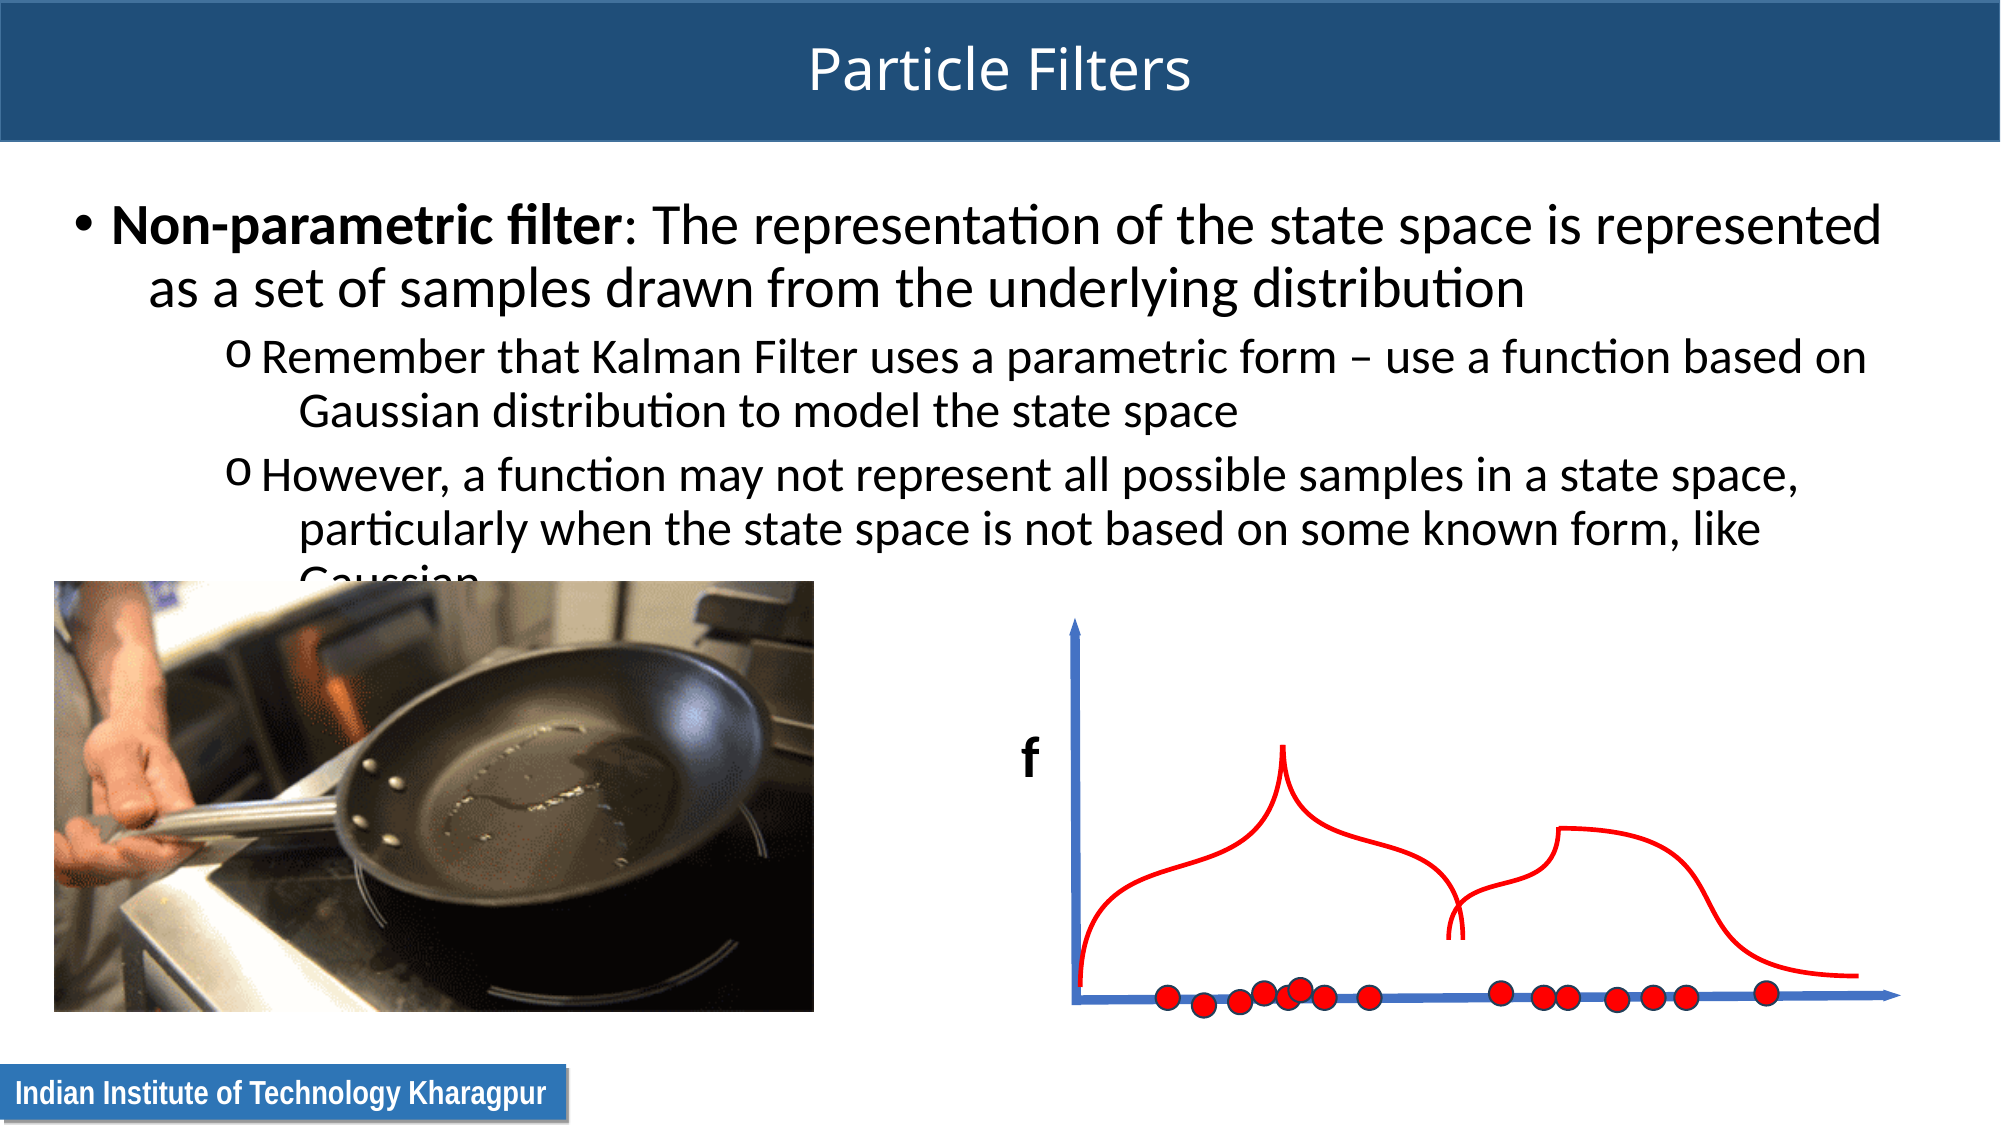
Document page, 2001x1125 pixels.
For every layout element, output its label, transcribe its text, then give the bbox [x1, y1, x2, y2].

text_box [1605, 987, 1630, 1013]
text_box [1228, 978, 1337, 1015]
list Non-parametric filter: The representation of the state space is represented as a set of samples drawn from the underlying distribution Remember that Kalman Filter uses a parametric form – use a function based on Gaussian distribution to model the state space However, a function may not represent all possible samples in a state space, particularly when the state space is not based on some known form, like Gaussian [58, 186, 1954, 1065]
text_box [1191, 993, 1217, 1018]
text_box [1674, 985, 1699, 1010]
text_box [1531, 985, 1581, 1010]
text_box [1641, 985, 1666, 1010]
picture [54, 581, 814, 1012]
title Particle Filters [0, 1, 2000, 141]
text_box [1754, 981, 1779, 1006]
text_box f [1006, 711, 1085, 798]
text_box [1155, 985, 1180, 1010]
text_box [1357, 985, 1382, 1010]
text_box [1489, 981, 1514, 1006]
